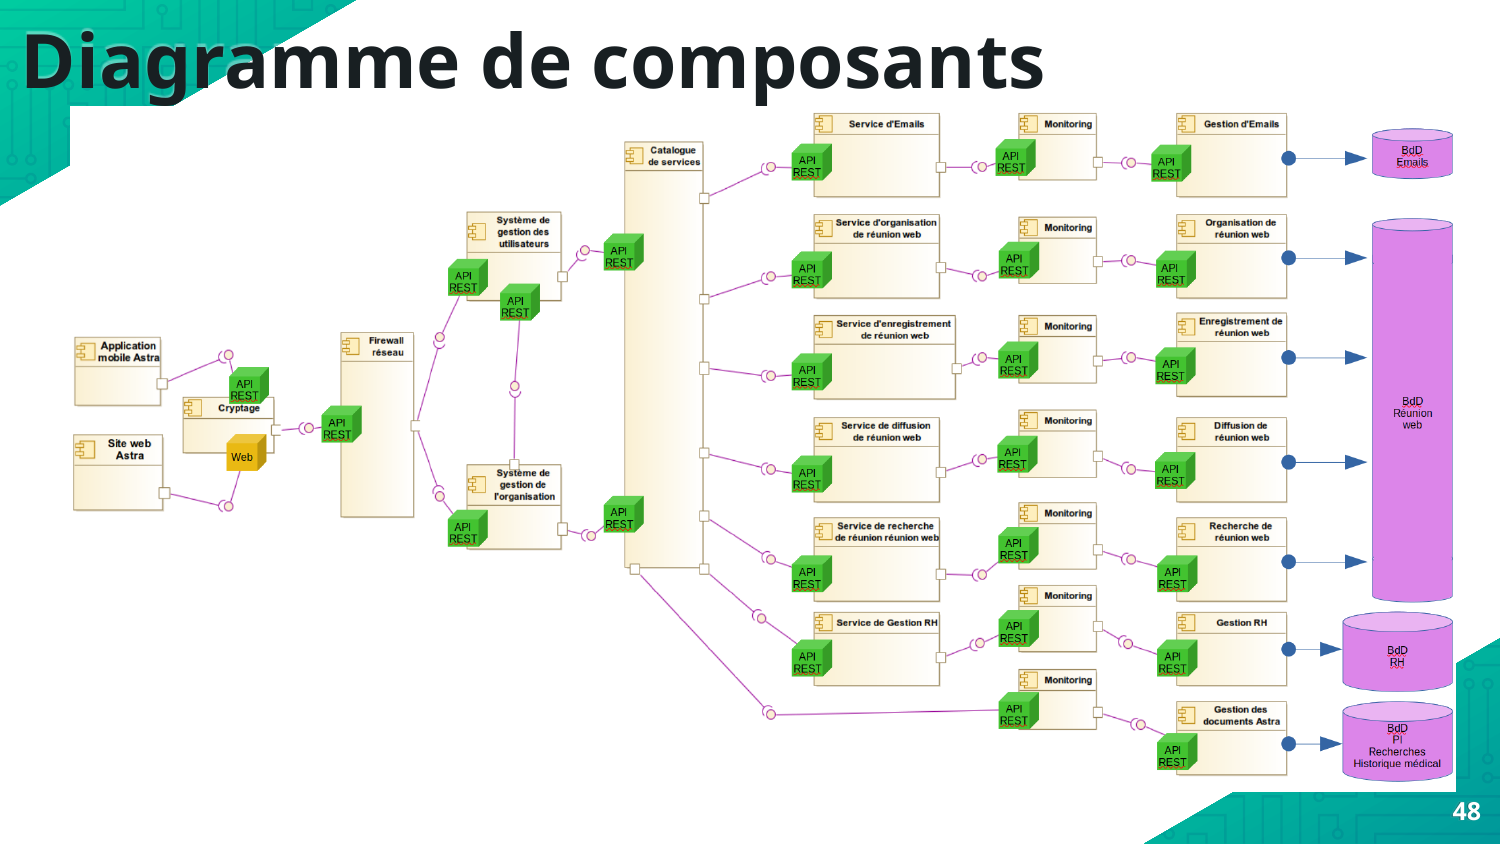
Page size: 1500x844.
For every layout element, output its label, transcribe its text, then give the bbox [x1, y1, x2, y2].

title Diagramme de composants [20, 24, 1241, 106]
slide_number <numéro> [1391, 779, 1482, 844]
picture [70, 106, 1456, 792]
